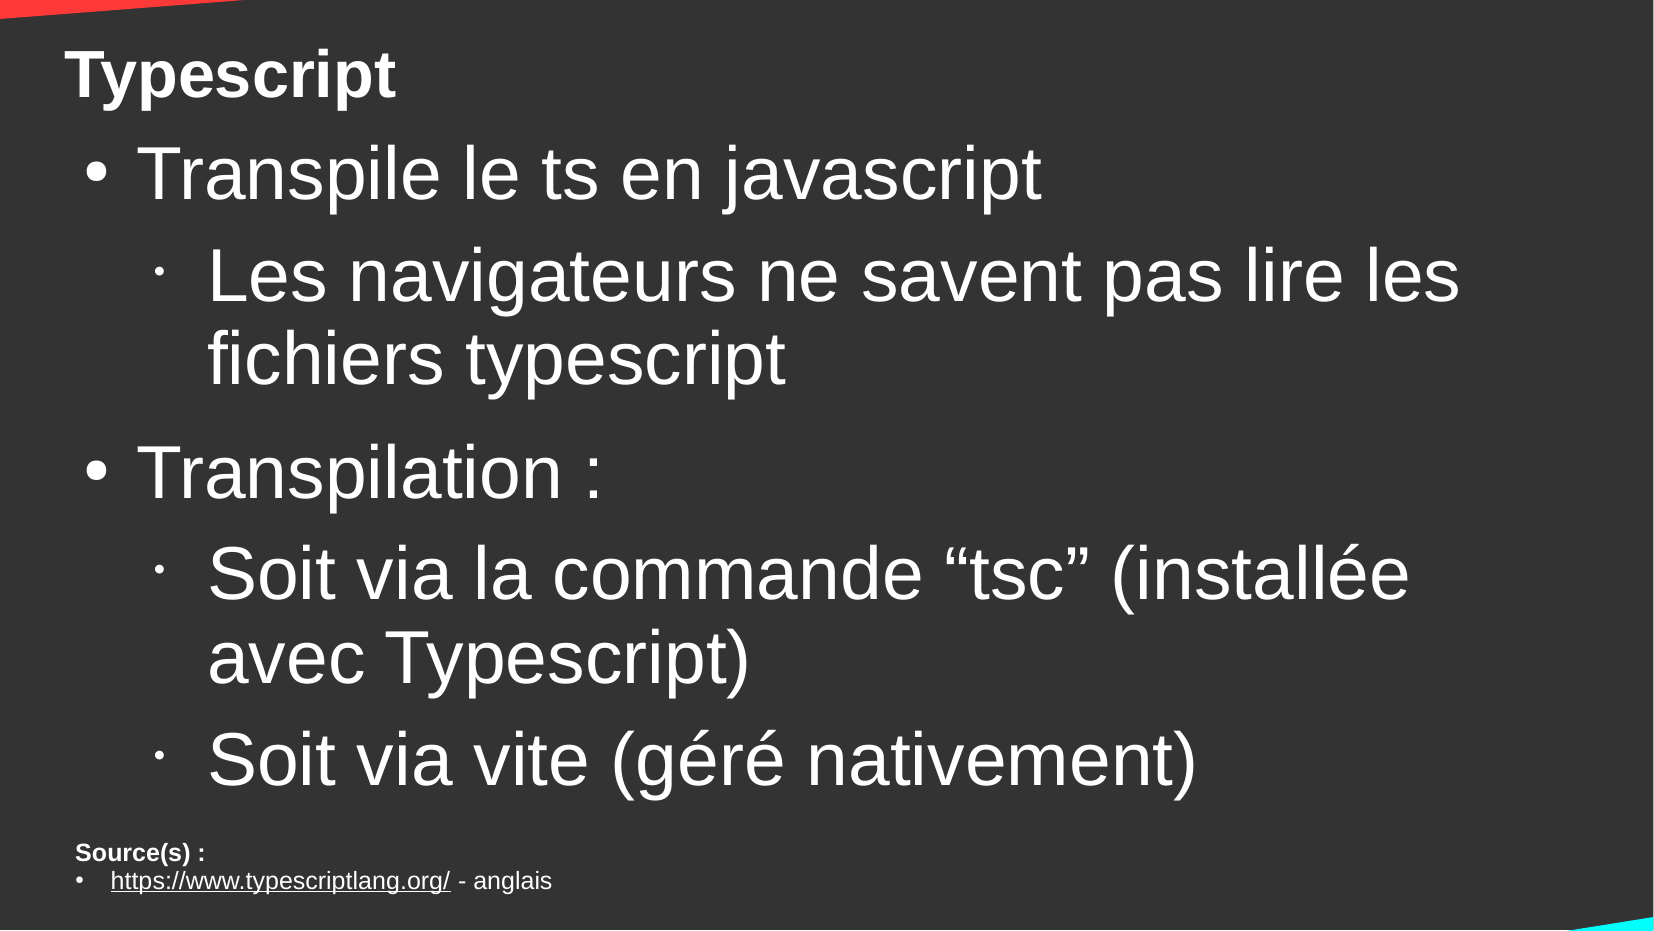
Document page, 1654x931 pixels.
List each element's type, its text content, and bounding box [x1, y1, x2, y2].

text_box [0, 0, 245, 19]
text_box Source(s) : https://www.typescriptlang.org/ - anglais [60, 793, 1546, 903]
title Typescript [64, 37, 1365, 113]
text_box [1566, 916, 1654, 931]
list Transpile le ts en javascript Les navigateurs ne savent pas lire les fichiers typescript Transpilation : Soit via la commande “tsc” (installée avec Typescript) Soit via vite (géré nativement) [65, 131, 1544, 793]
